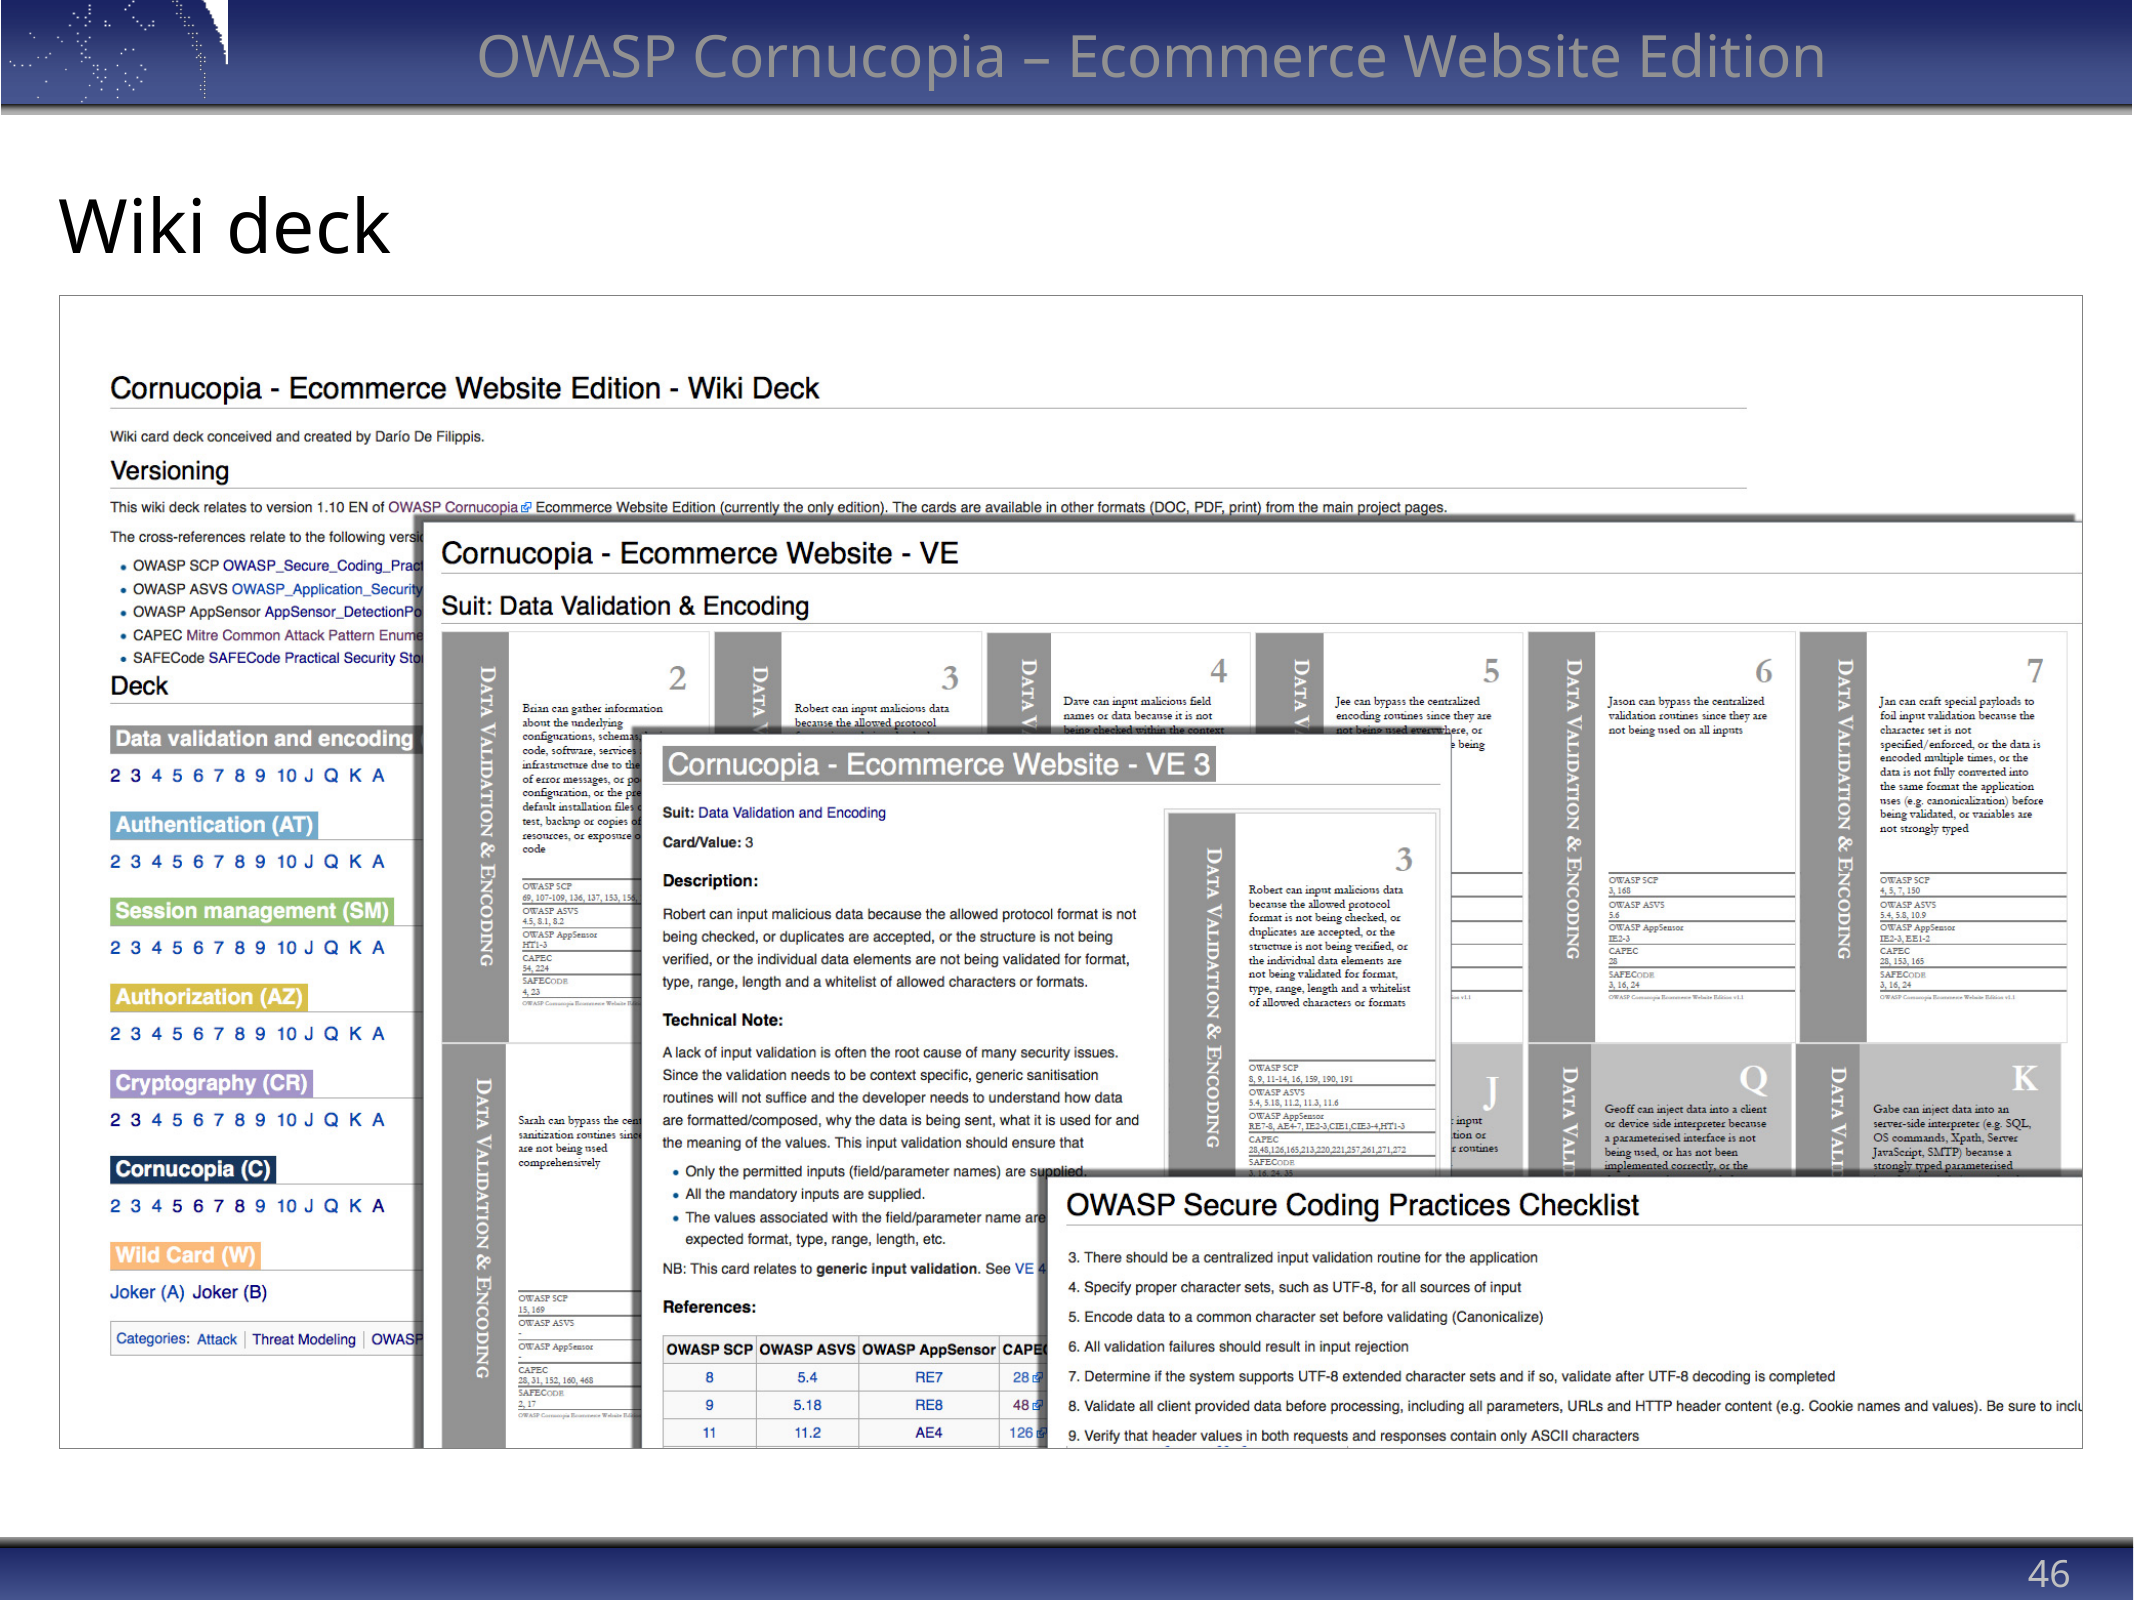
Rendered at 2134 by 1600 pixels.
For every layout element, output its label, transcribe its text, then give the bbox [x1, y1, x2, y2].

picture [59, 295, 2083, 1449]
title Wiki deck [58, 124, 2126, 325]
